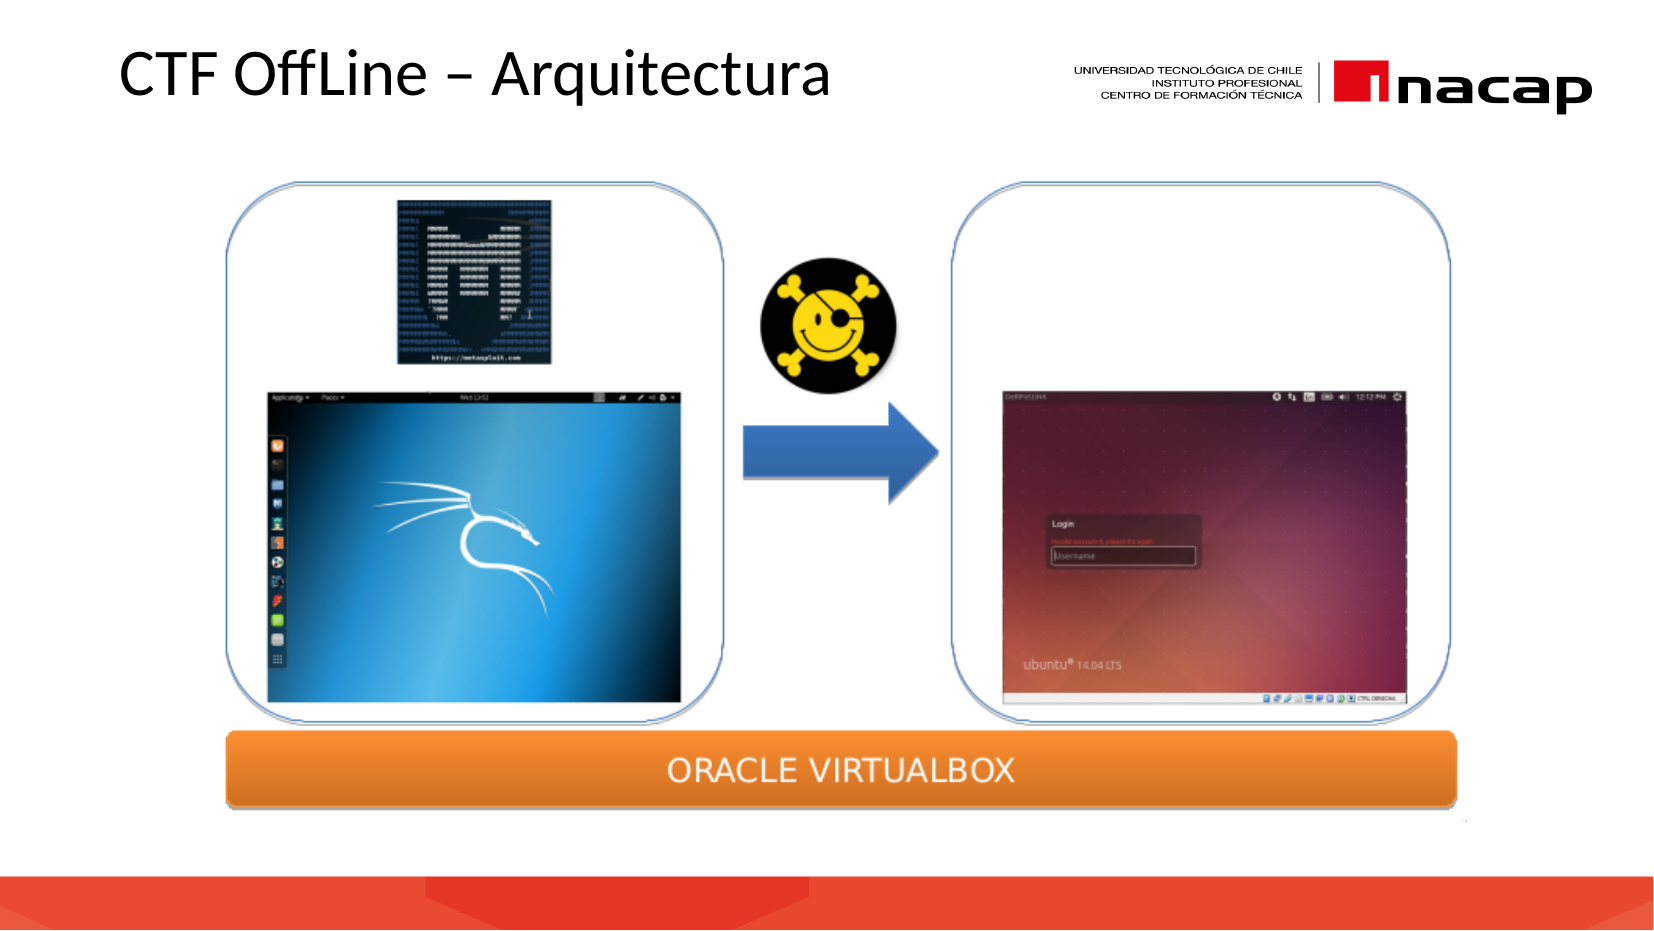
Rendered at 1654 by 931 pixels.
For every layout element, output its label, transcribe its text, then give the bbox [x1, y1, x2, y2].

text_box CTF OffLine – Arquitectura [105, 38, 976, 121]
picture [0, 0, 1654, 930]
